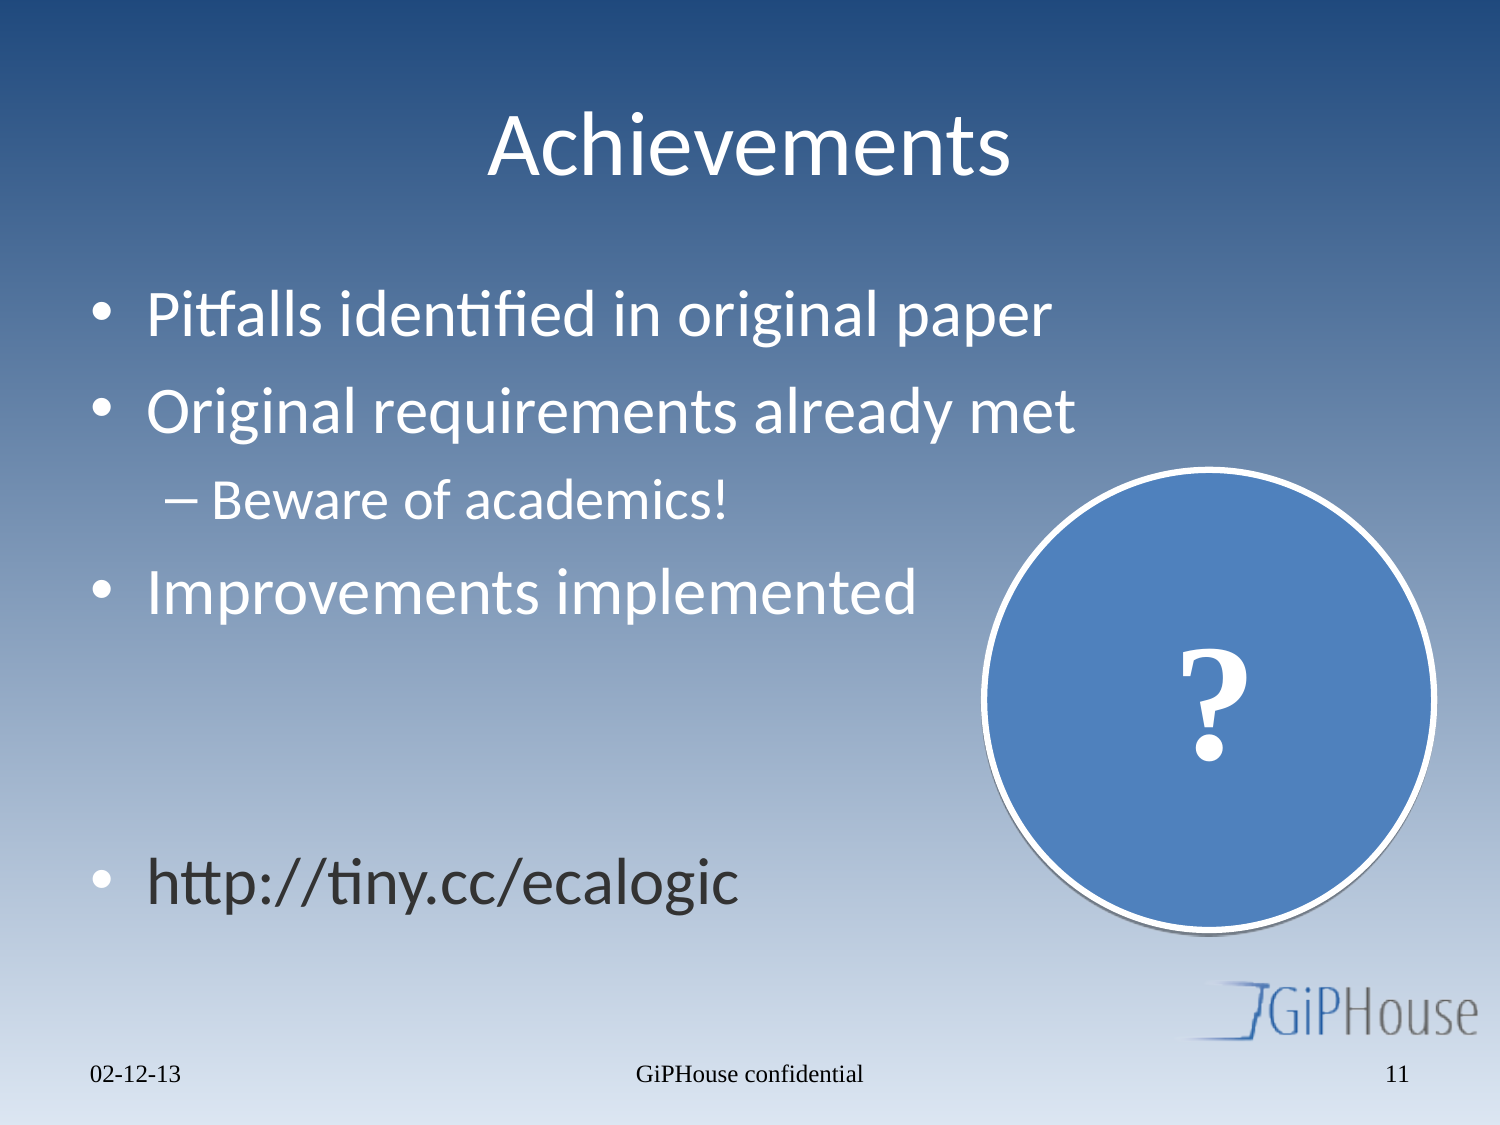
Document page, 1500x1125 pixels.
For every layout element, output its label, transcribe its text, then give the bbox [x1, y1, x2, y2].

picture [1137, 937, 1482, 1086]
text_box GiPHouse confidential [512, 1042, 988, 1103]
title Achievements [75, 45, 1426, 233]
text_box <number> [1074, 1042, 1426, 1103]
list Pitfalls identified in original paper Original requirements already met Beware of academics! Improvements implemented http://tiny.cc/ecalogic [75, 262, 1426, 1005]
text_box 02-12-13 [74, 1042, 426, 1103]
text_box ? [990, 584, 1441, 801]
text_box [1006, 801, 1412, 931]
text_box [984, 647, 990, 753]
text_box [1014, 469, 1404, 584]
